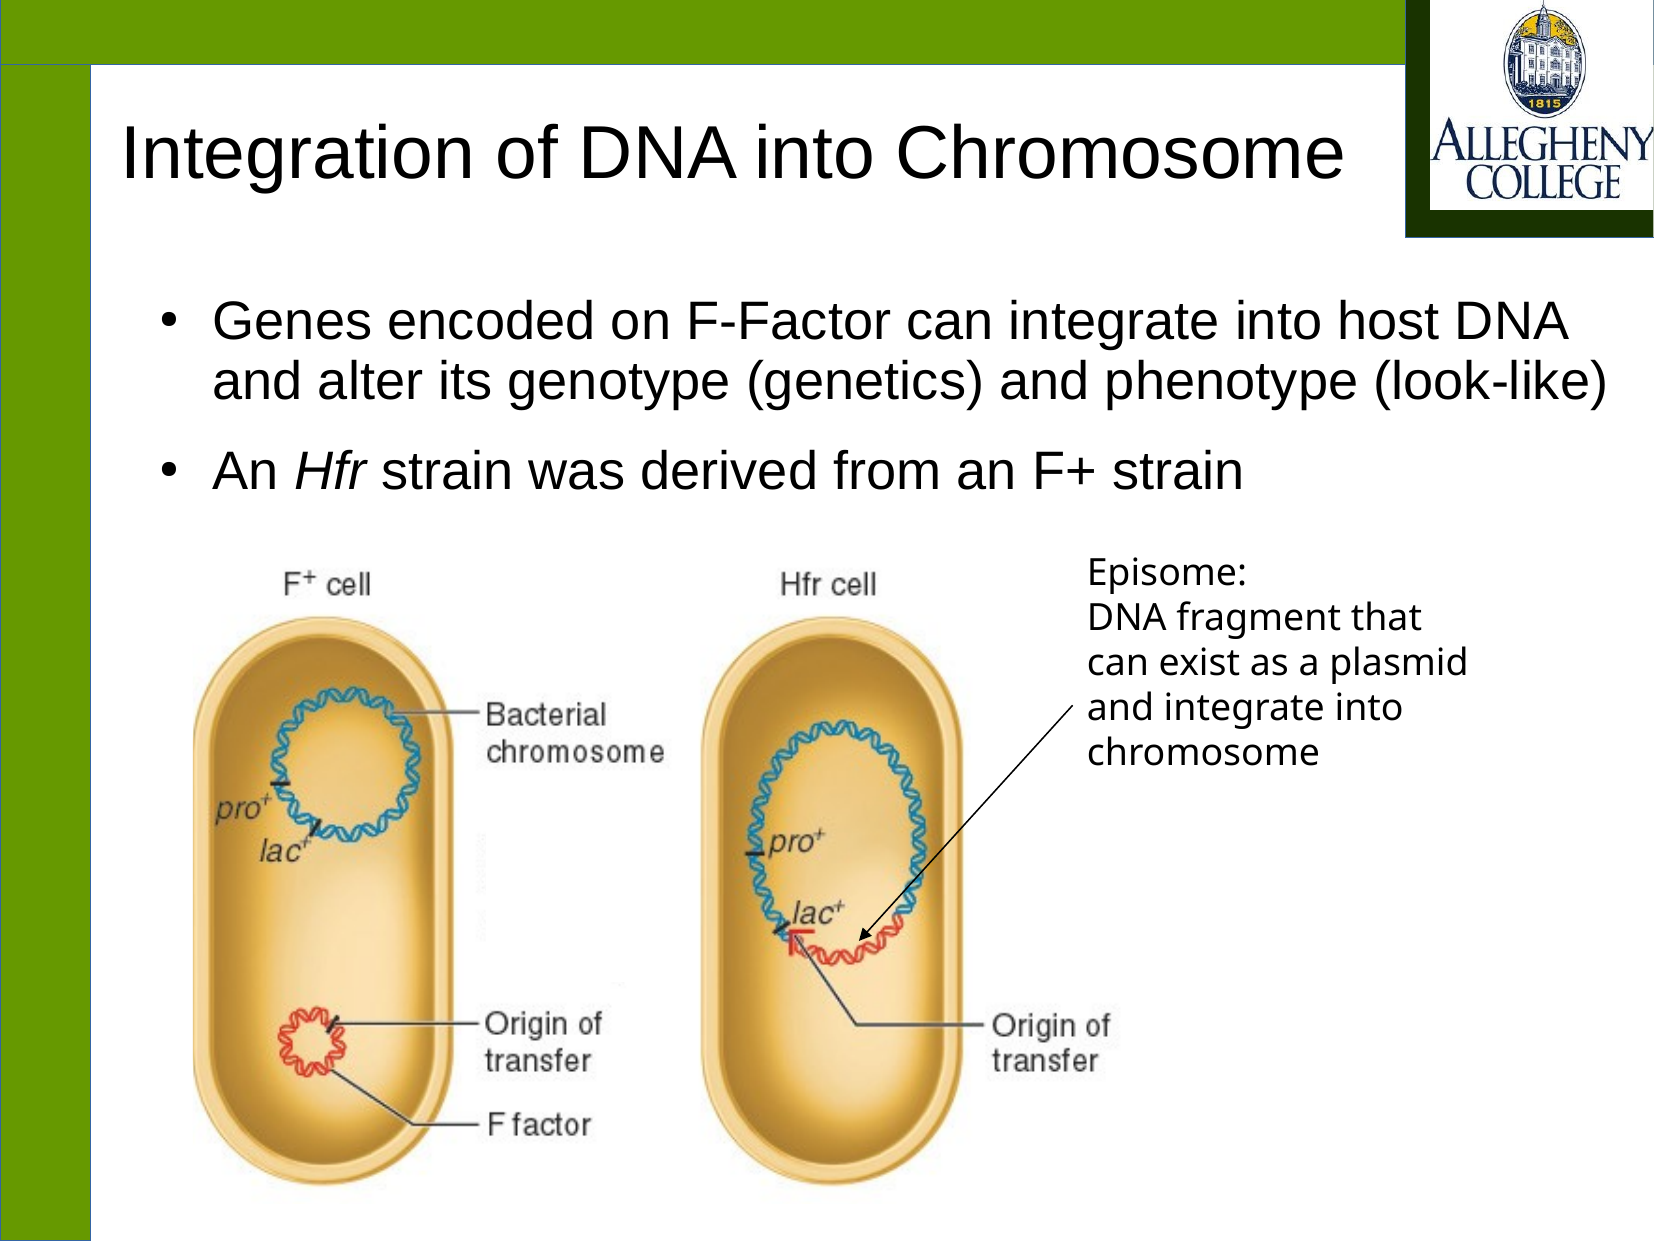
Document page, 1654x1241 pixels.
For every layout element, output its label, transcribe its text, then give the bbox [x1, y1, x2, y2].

picture [1430, 0, 1654, 210]
text_box [0, 0, 1654, 1241]
list Genes encoded on F-Factor can integrate into host DNA and alter its genotype (genetics) and phenotype (look-like) An Hfr strain was derived from an F+ strain [141, 290, 1621, 541]
picture [192, 553, 1246, 1204]
title Integration of DNA into Chromosome [91, 65, 1436, 257]
text_box Episome: DNA fragment that can exist as a plasmid and integrate into chromosome [1072, 541, 1592, 781]
